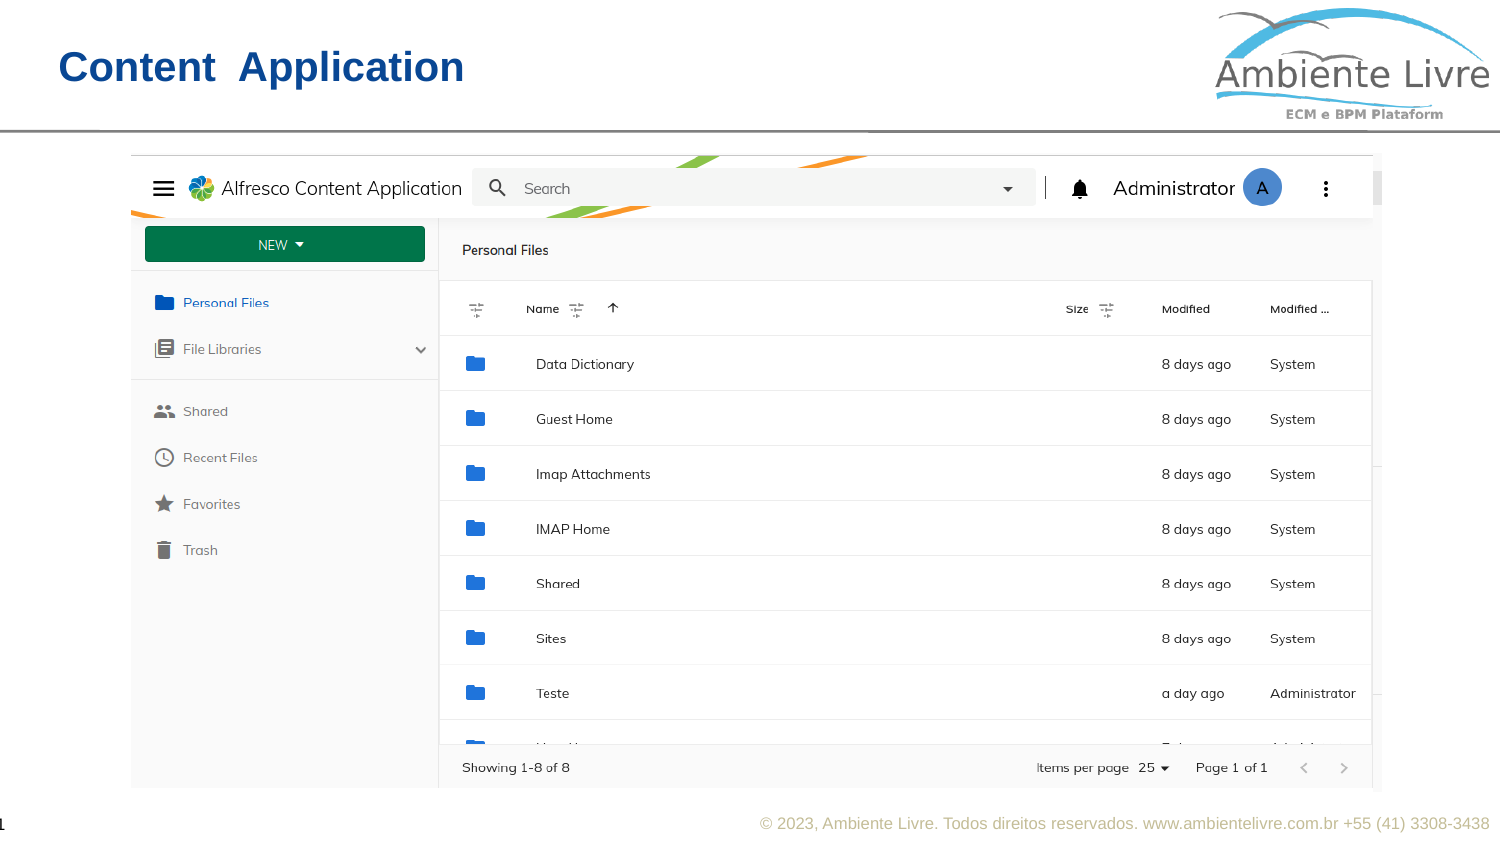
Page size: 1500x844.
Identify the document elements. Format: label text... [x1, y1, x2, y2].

picture [1215, 8, 1489, 119]
title Content Application [43, 8, 1127, 129]
picture [131, 153, 1382, 792]
